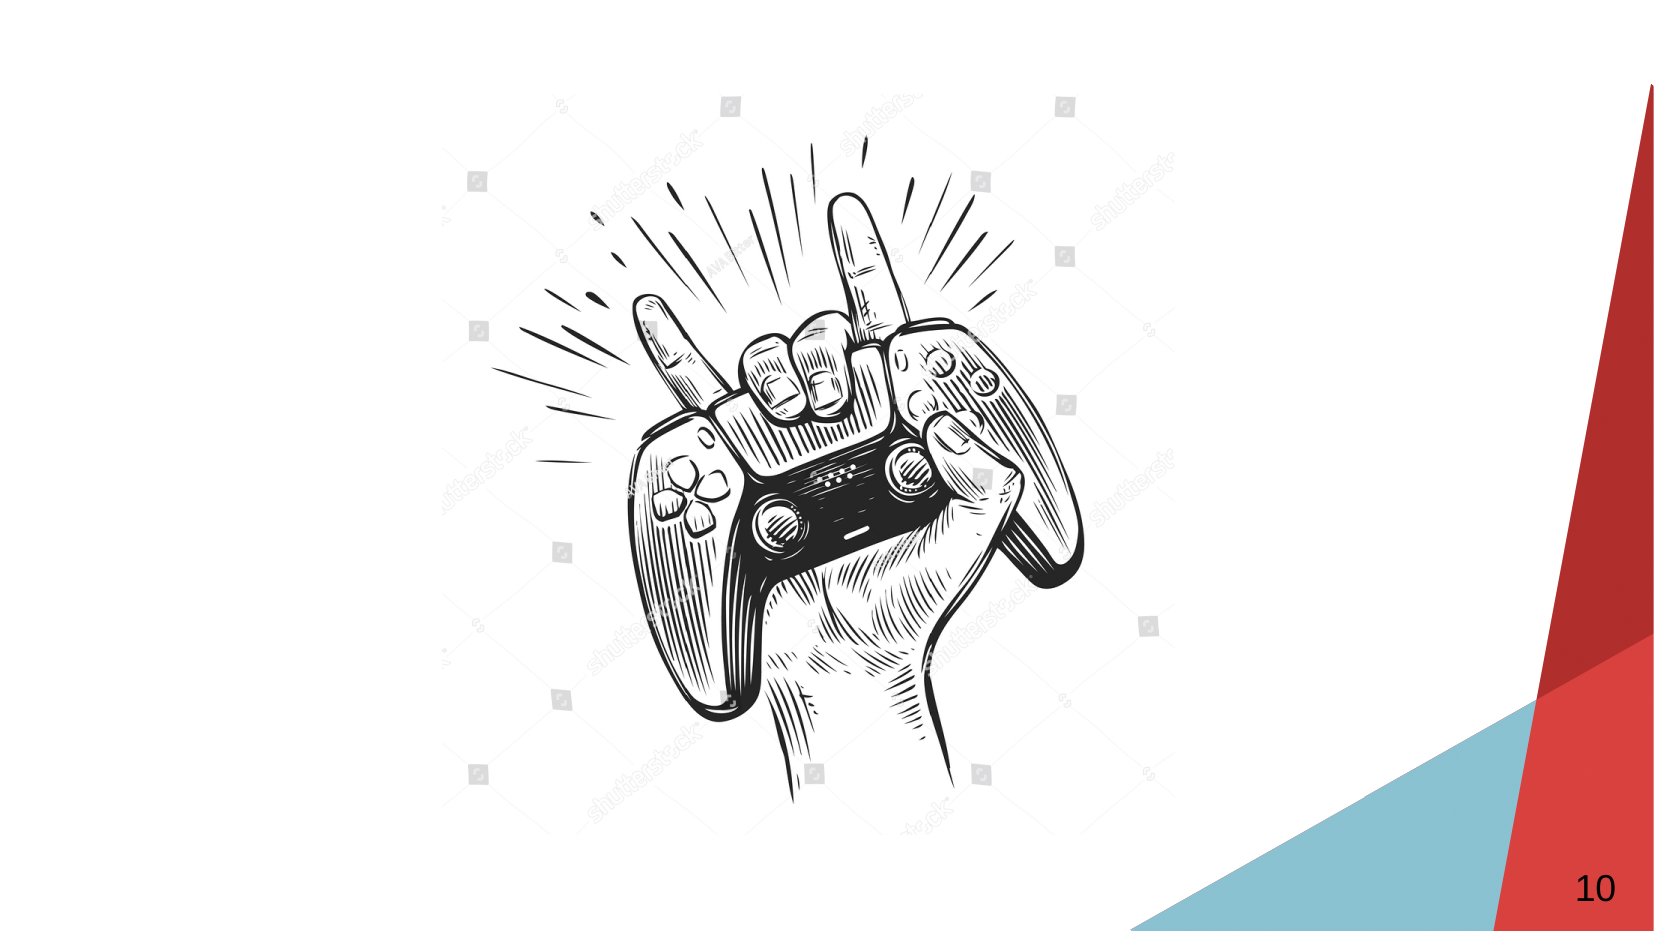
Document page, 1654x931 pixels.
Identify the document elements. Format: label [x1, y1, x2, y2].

picture [442, 84, 1654, 931]
